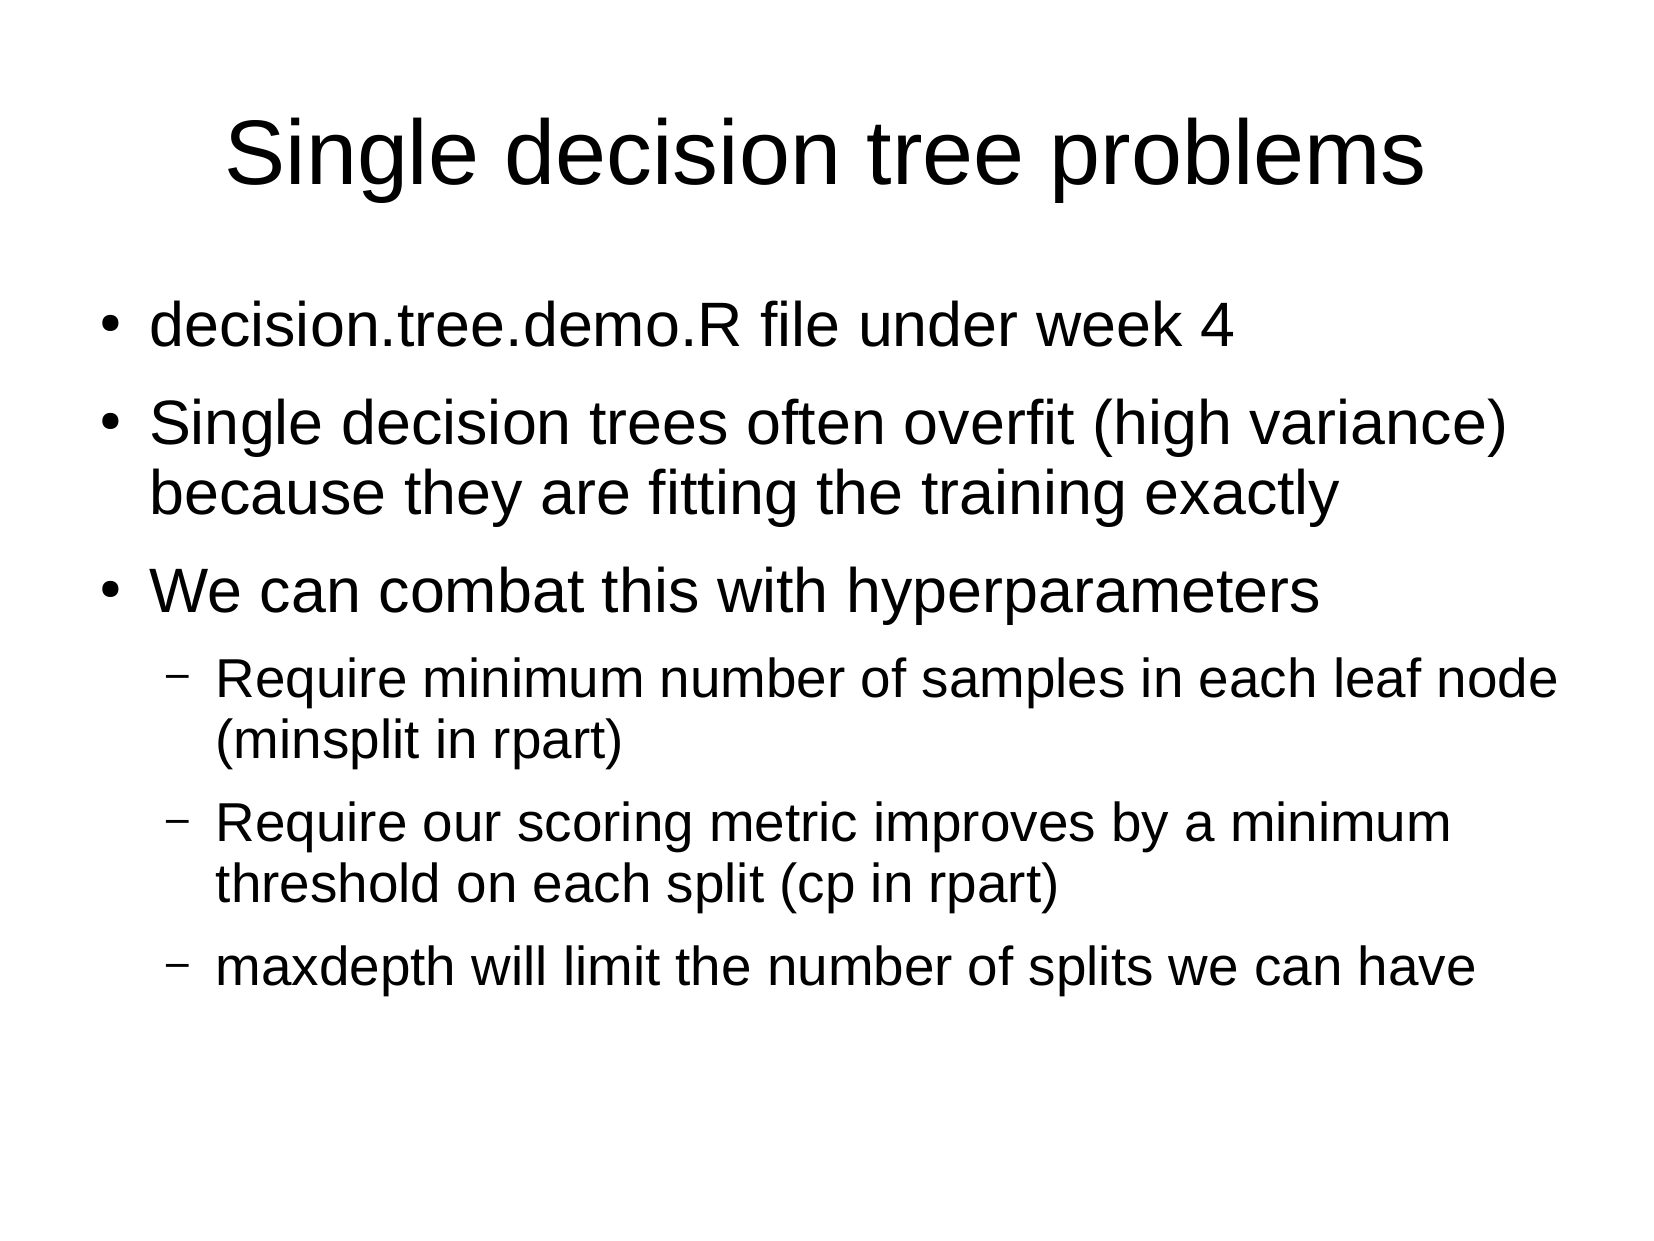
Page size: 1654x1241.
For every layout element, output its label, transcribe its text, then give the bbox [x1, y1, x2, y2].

title Single decision tree problems [82, 49, 1571, 257]
list decision.tree.demo.R file under week 4 Single decision trees often overfit (high variance) because they are fitting the training exactly We can combat this with hyperparameters Require minimum number of samples in each leaf node (minsplit in rpart) Require our scoring metric improves by a minimum threshold on each split (cp in rpart) maxdepth will limit the number of splits we can have [82, 290, 1571, 1010]
